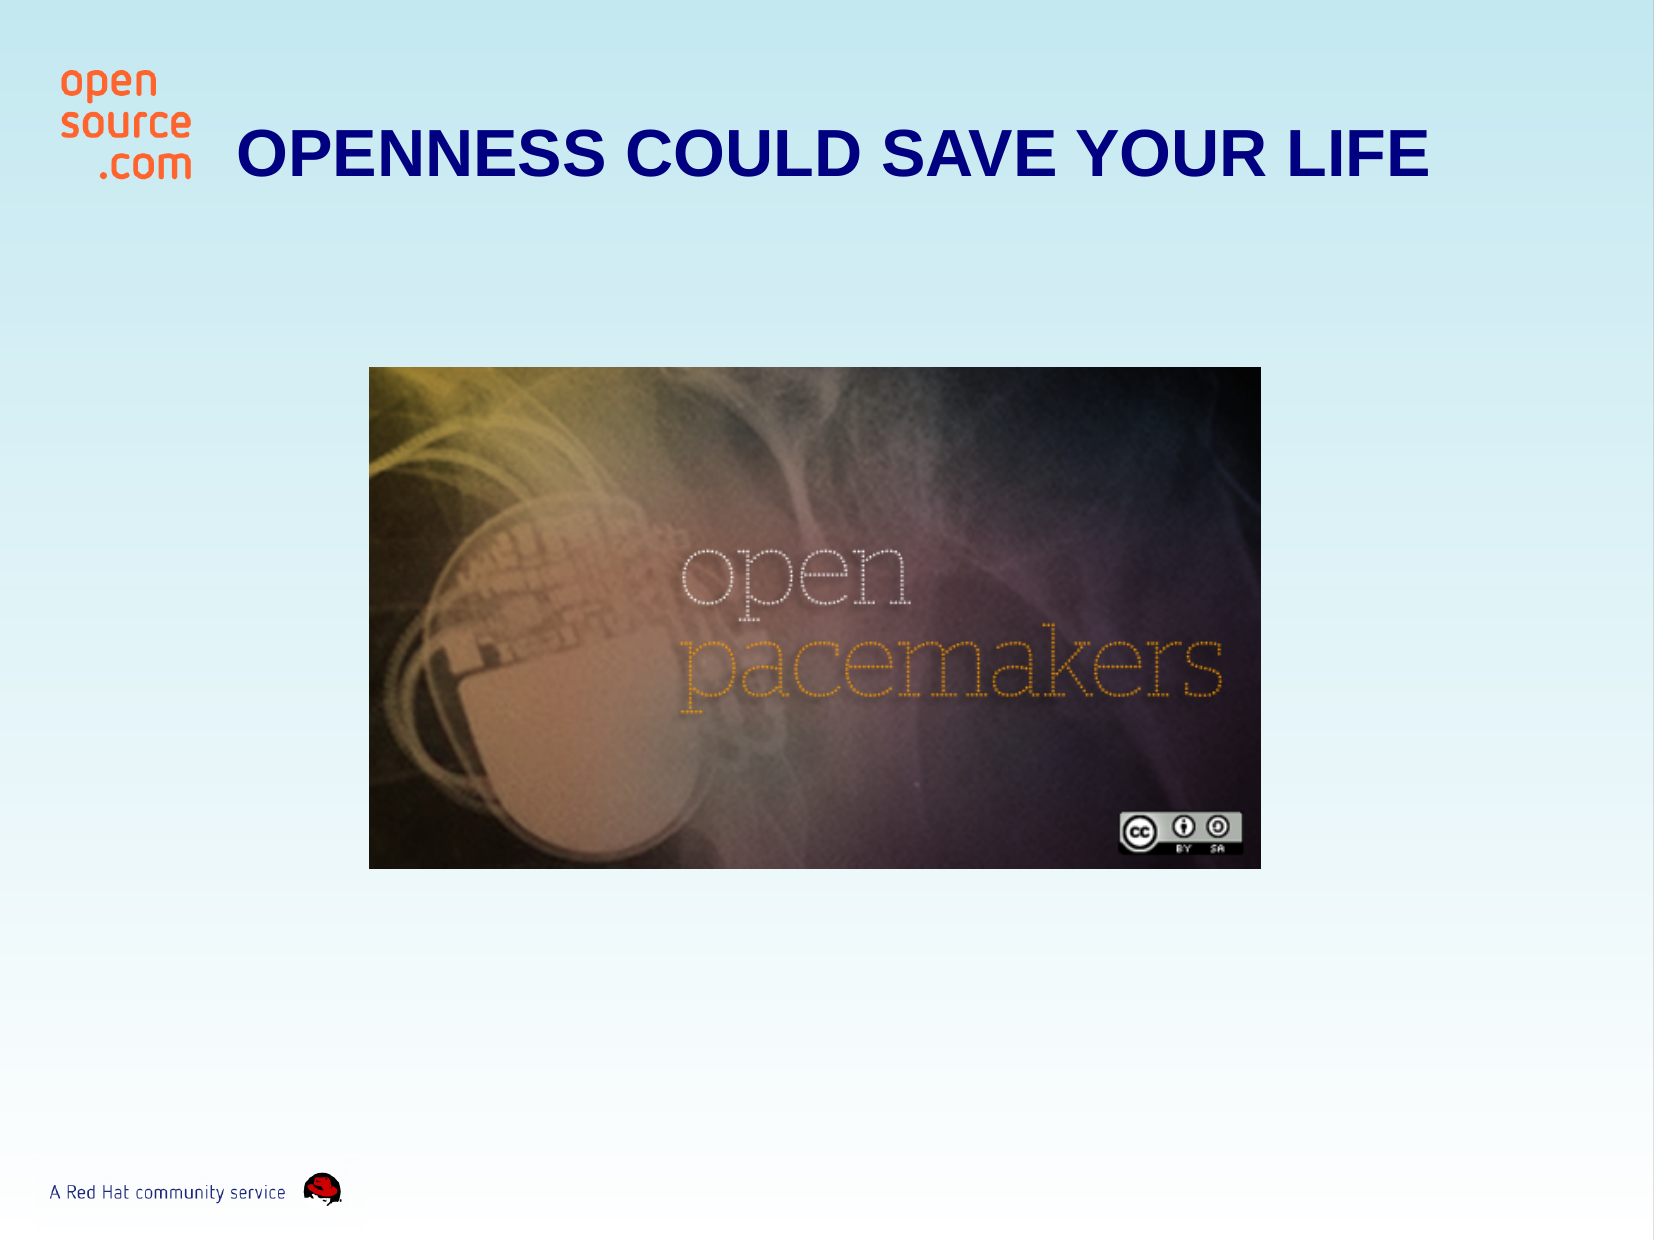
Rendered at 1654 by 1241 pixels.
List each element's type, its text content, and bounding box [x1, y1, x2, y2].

picture [0, 0, 1654, 1241]
title OPENNESS COULD SAVE YOUR LIFE [236, 49, 1654, 257]
